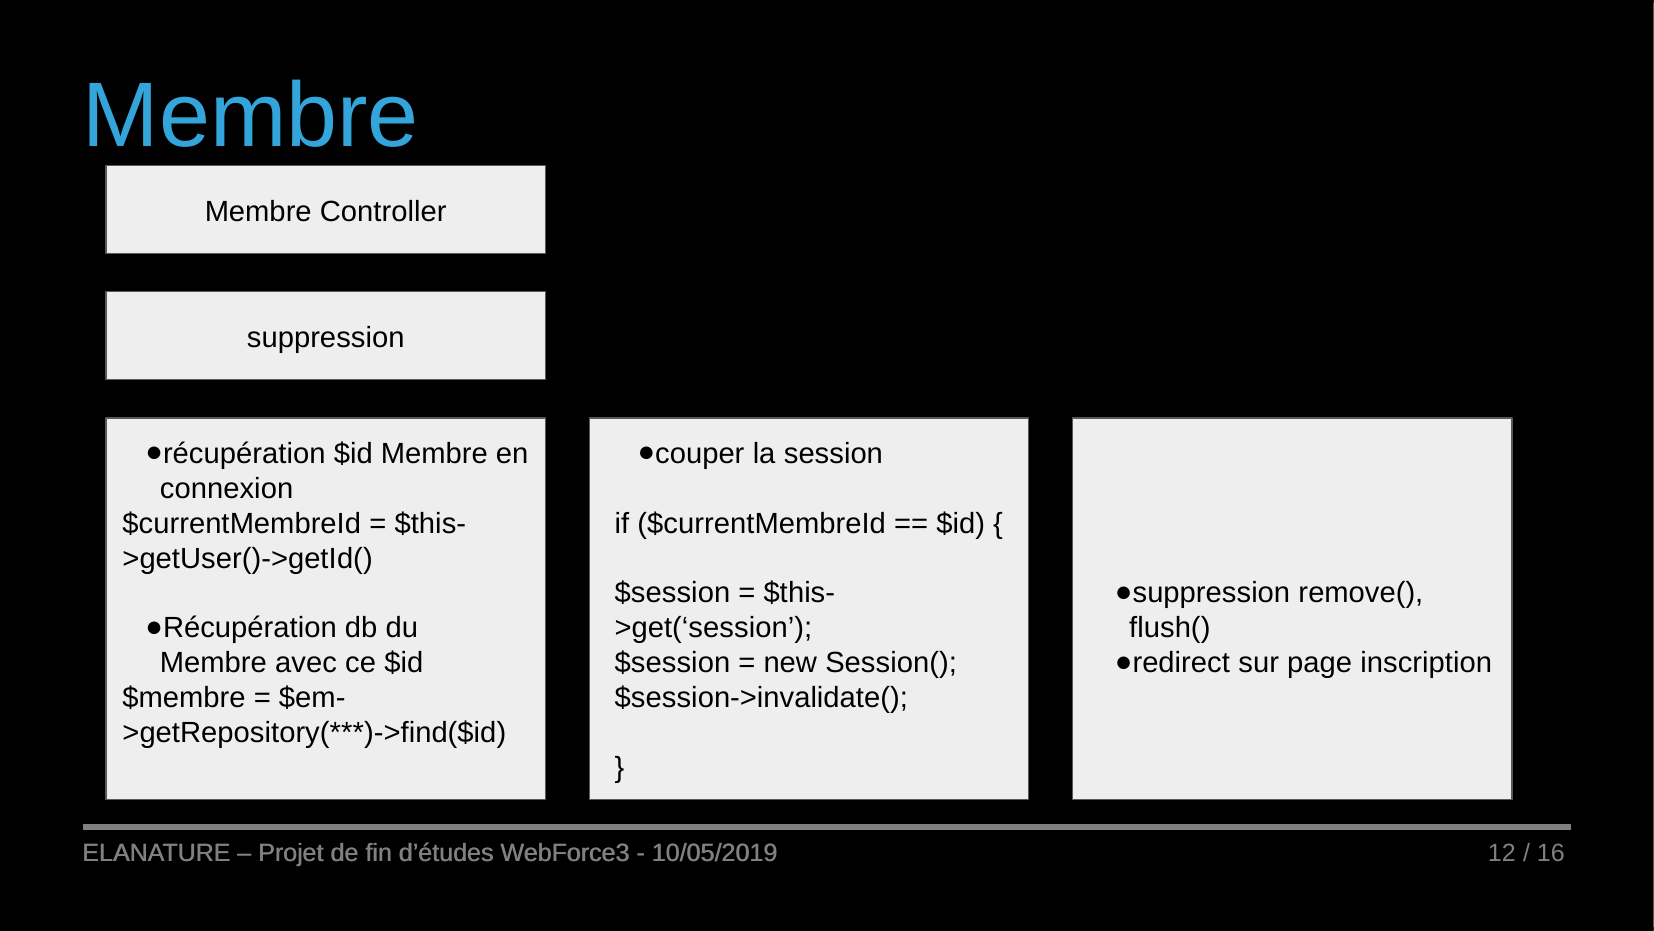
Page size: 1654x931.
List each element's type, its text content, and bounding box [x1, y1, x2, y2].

text_box Membre Controller [106, 193, 546, 254]
text_box récupération $id Membre en connexion $currentMembreId = $this->getUser()->getId() Récupération db du Membre avec ce $id $membre = $em->getRepository(***)->find($id) [106, 418, 546, 800]
text_box suppression [106, 291, 546, 380]
title Membre [82, 37, 1571, 193]
text_box couper la session if ($currentMembreId == $id) { $session = $this->get(‘session’); $session = new Session(); $session->invalidate(); } [589, 418, 1029, 800]
text_box suppression remove(), flush() redirect sur page inscription [1072, 418, 1512, 800]
